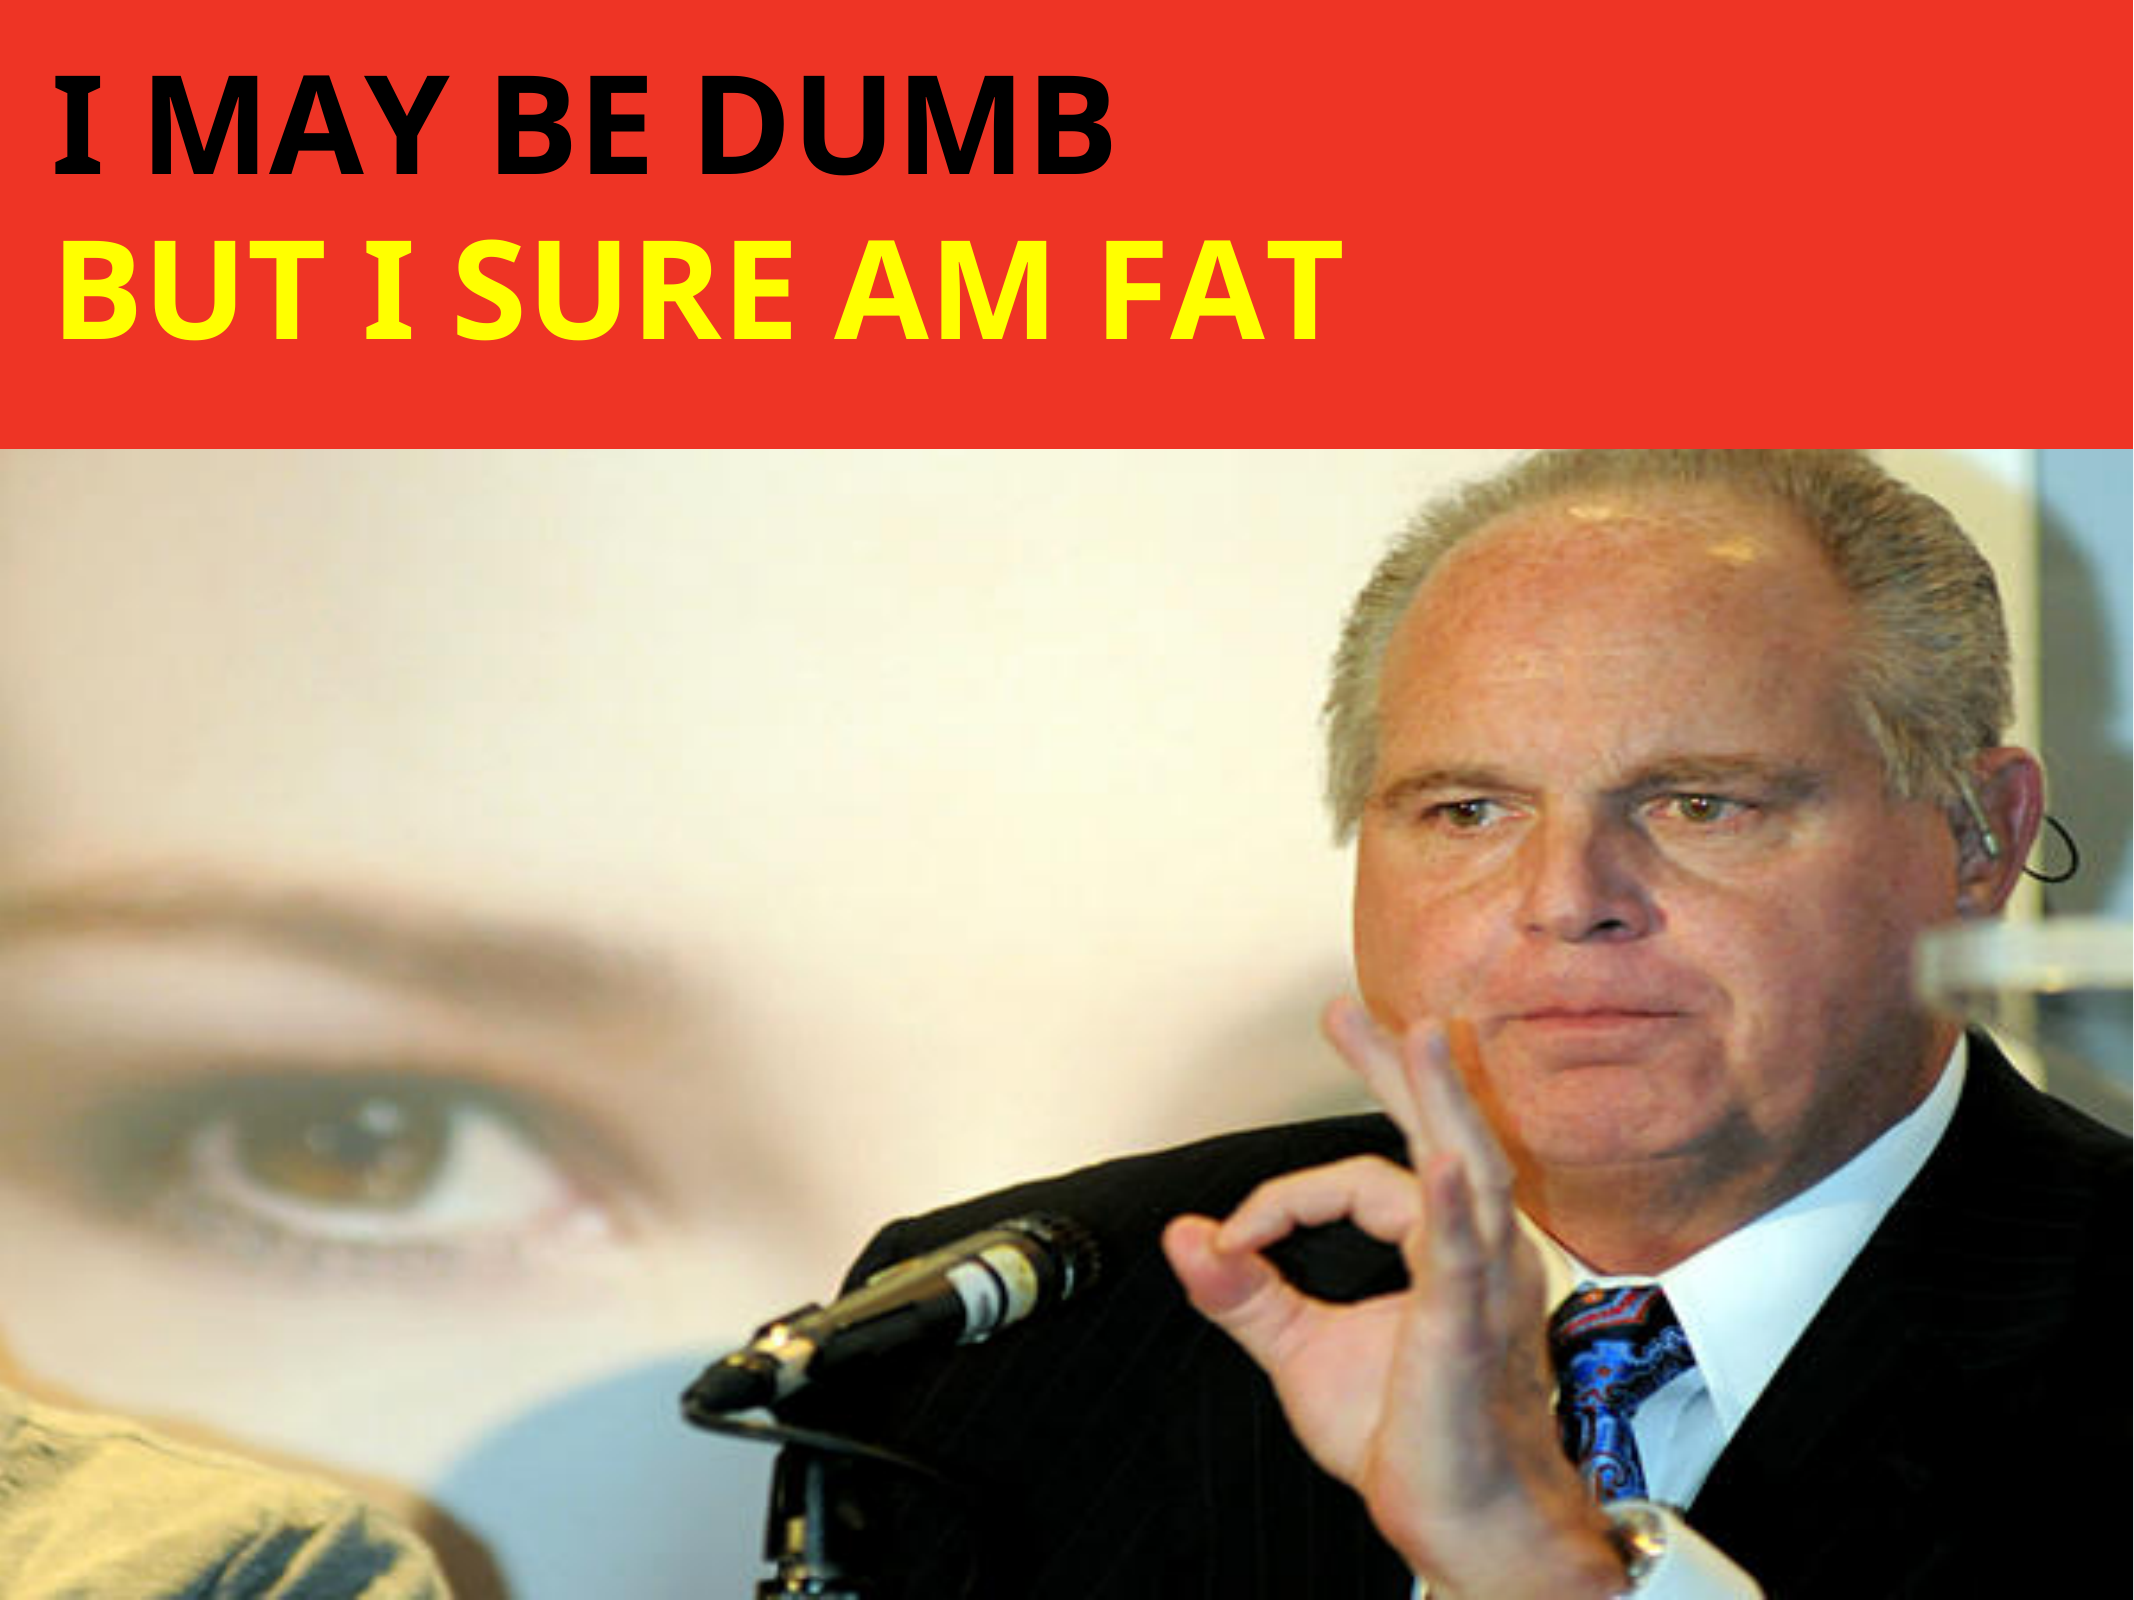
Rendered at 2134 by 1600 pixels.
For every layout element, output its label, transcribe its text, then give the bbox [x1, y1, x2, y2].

picture [0, 449, 2134, 1600]
text_box I MAY BE DUMB BUT I SURE AM FAT [41, 37, 2134, 449]
